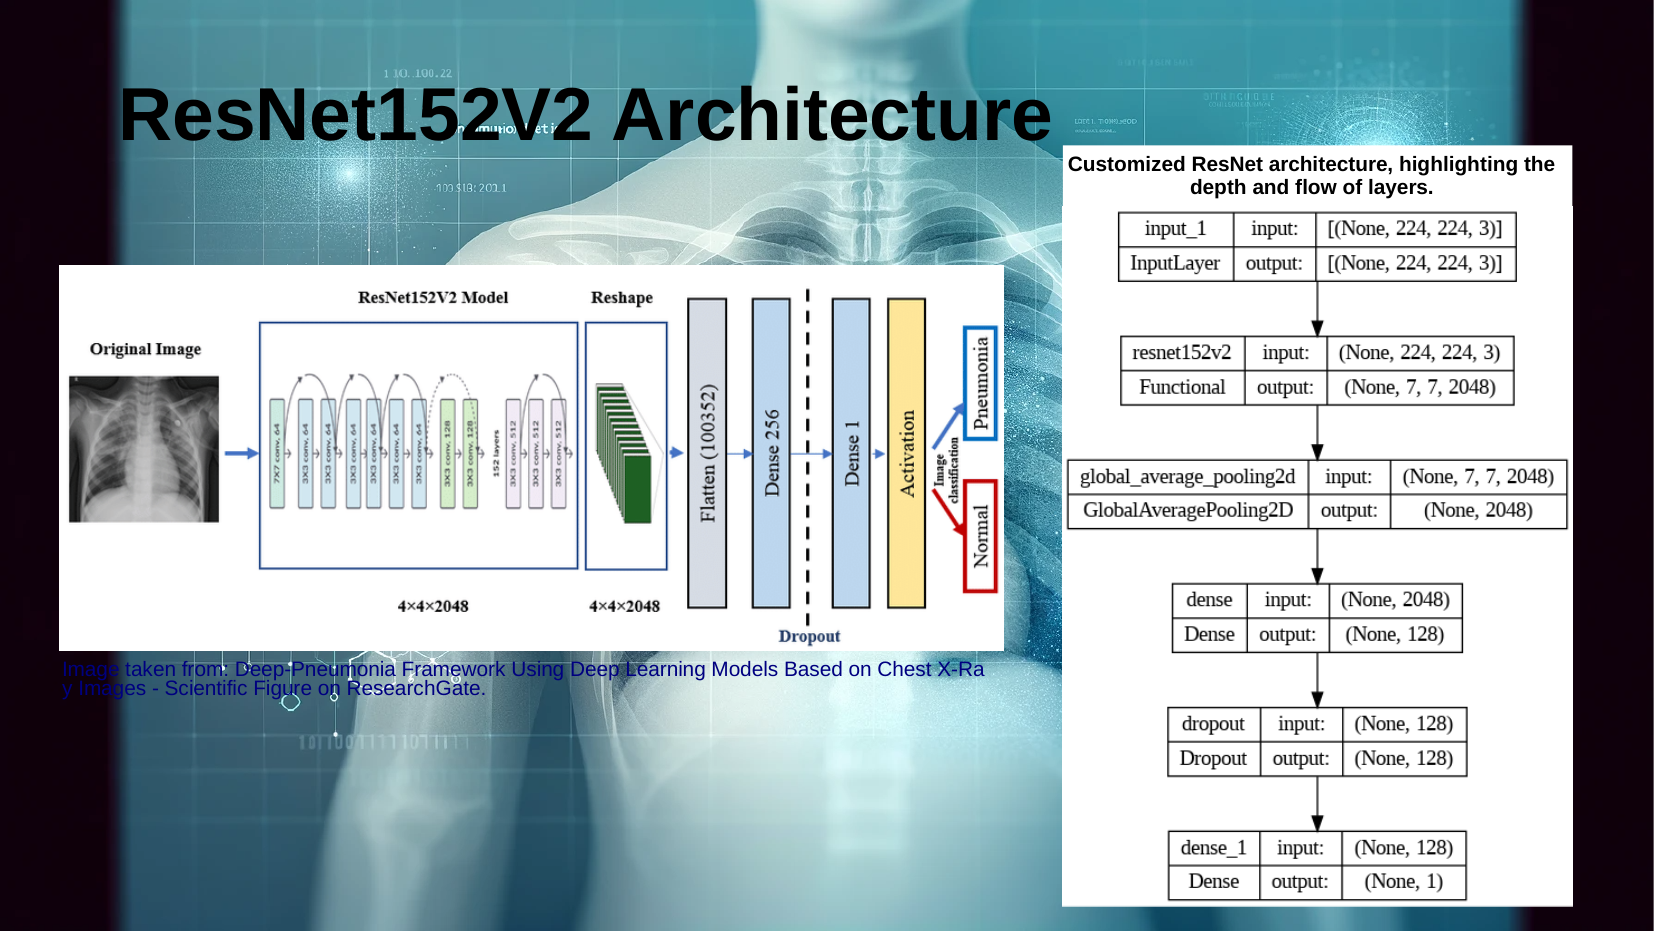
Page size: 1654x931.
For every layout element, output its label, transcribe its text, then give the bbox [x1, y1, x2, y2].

text_box Customized ResNet architecture, highlighting the depth and flow of layers. [1062, 145, 1573, 207]
text_box Image taken from: Deep-Pneumonia Framework Using Deep Learning Models Based on Chest X-Ray Images - Scientific Figure on ResearchGate. [59, 650, 1004, 721]
title ResNet152V2 Architecture [118, 37, 1536, 193]
picture [0, 0, 1654, 931]
